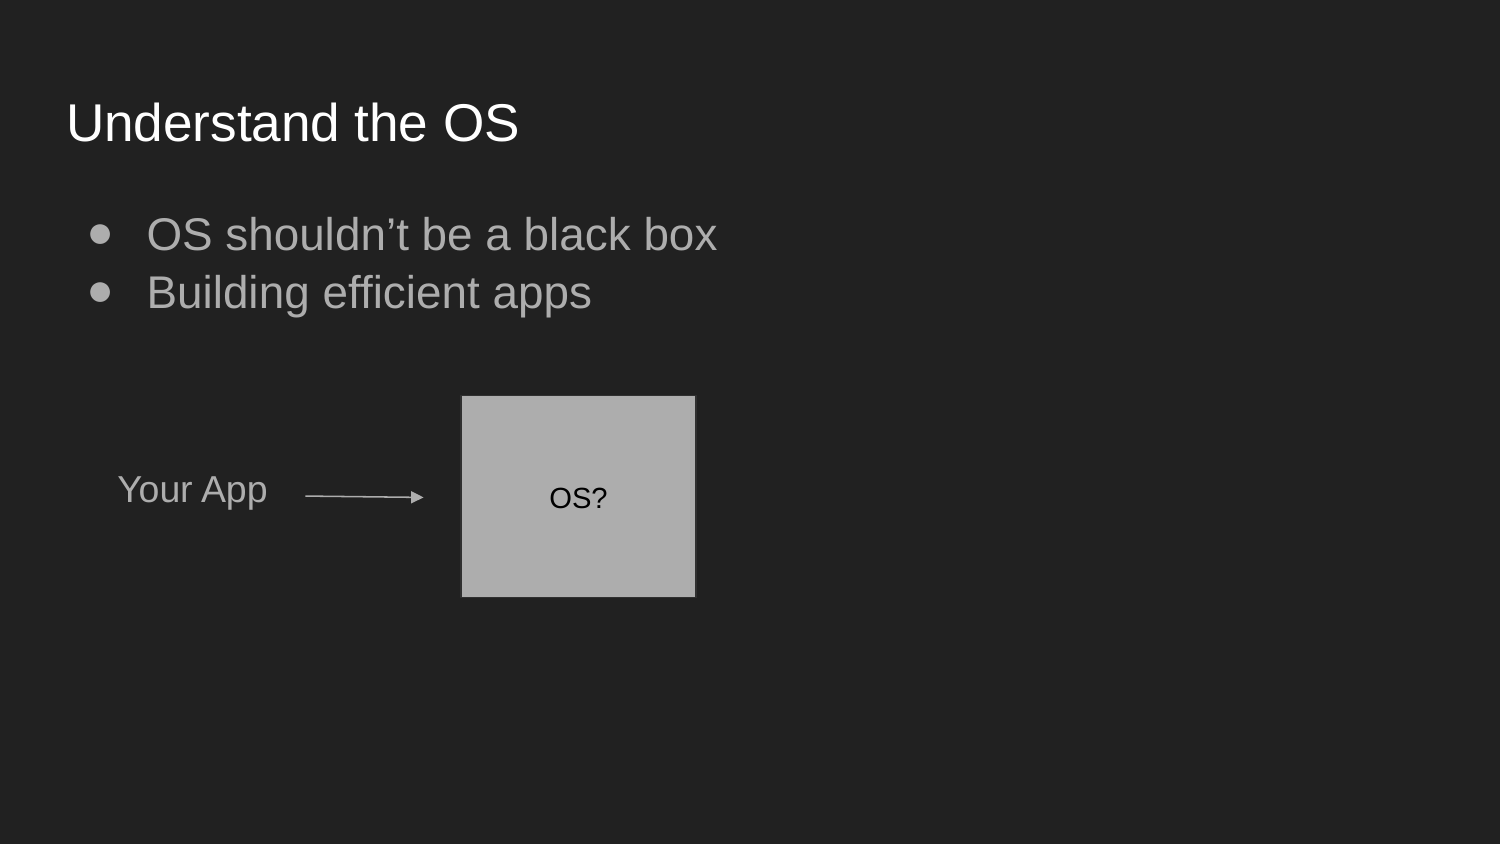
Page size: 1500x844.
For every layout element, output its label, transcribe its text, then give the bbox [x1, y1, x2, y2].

title Understand the OS [51, 72, 1449, 167]
text_box Your App [102, 449, 437, 641]
text_box OS? [461, 395, 697, 598]
list OS shouldn’t be a black box Building efficient apps [56, 186, 1455, 493]
